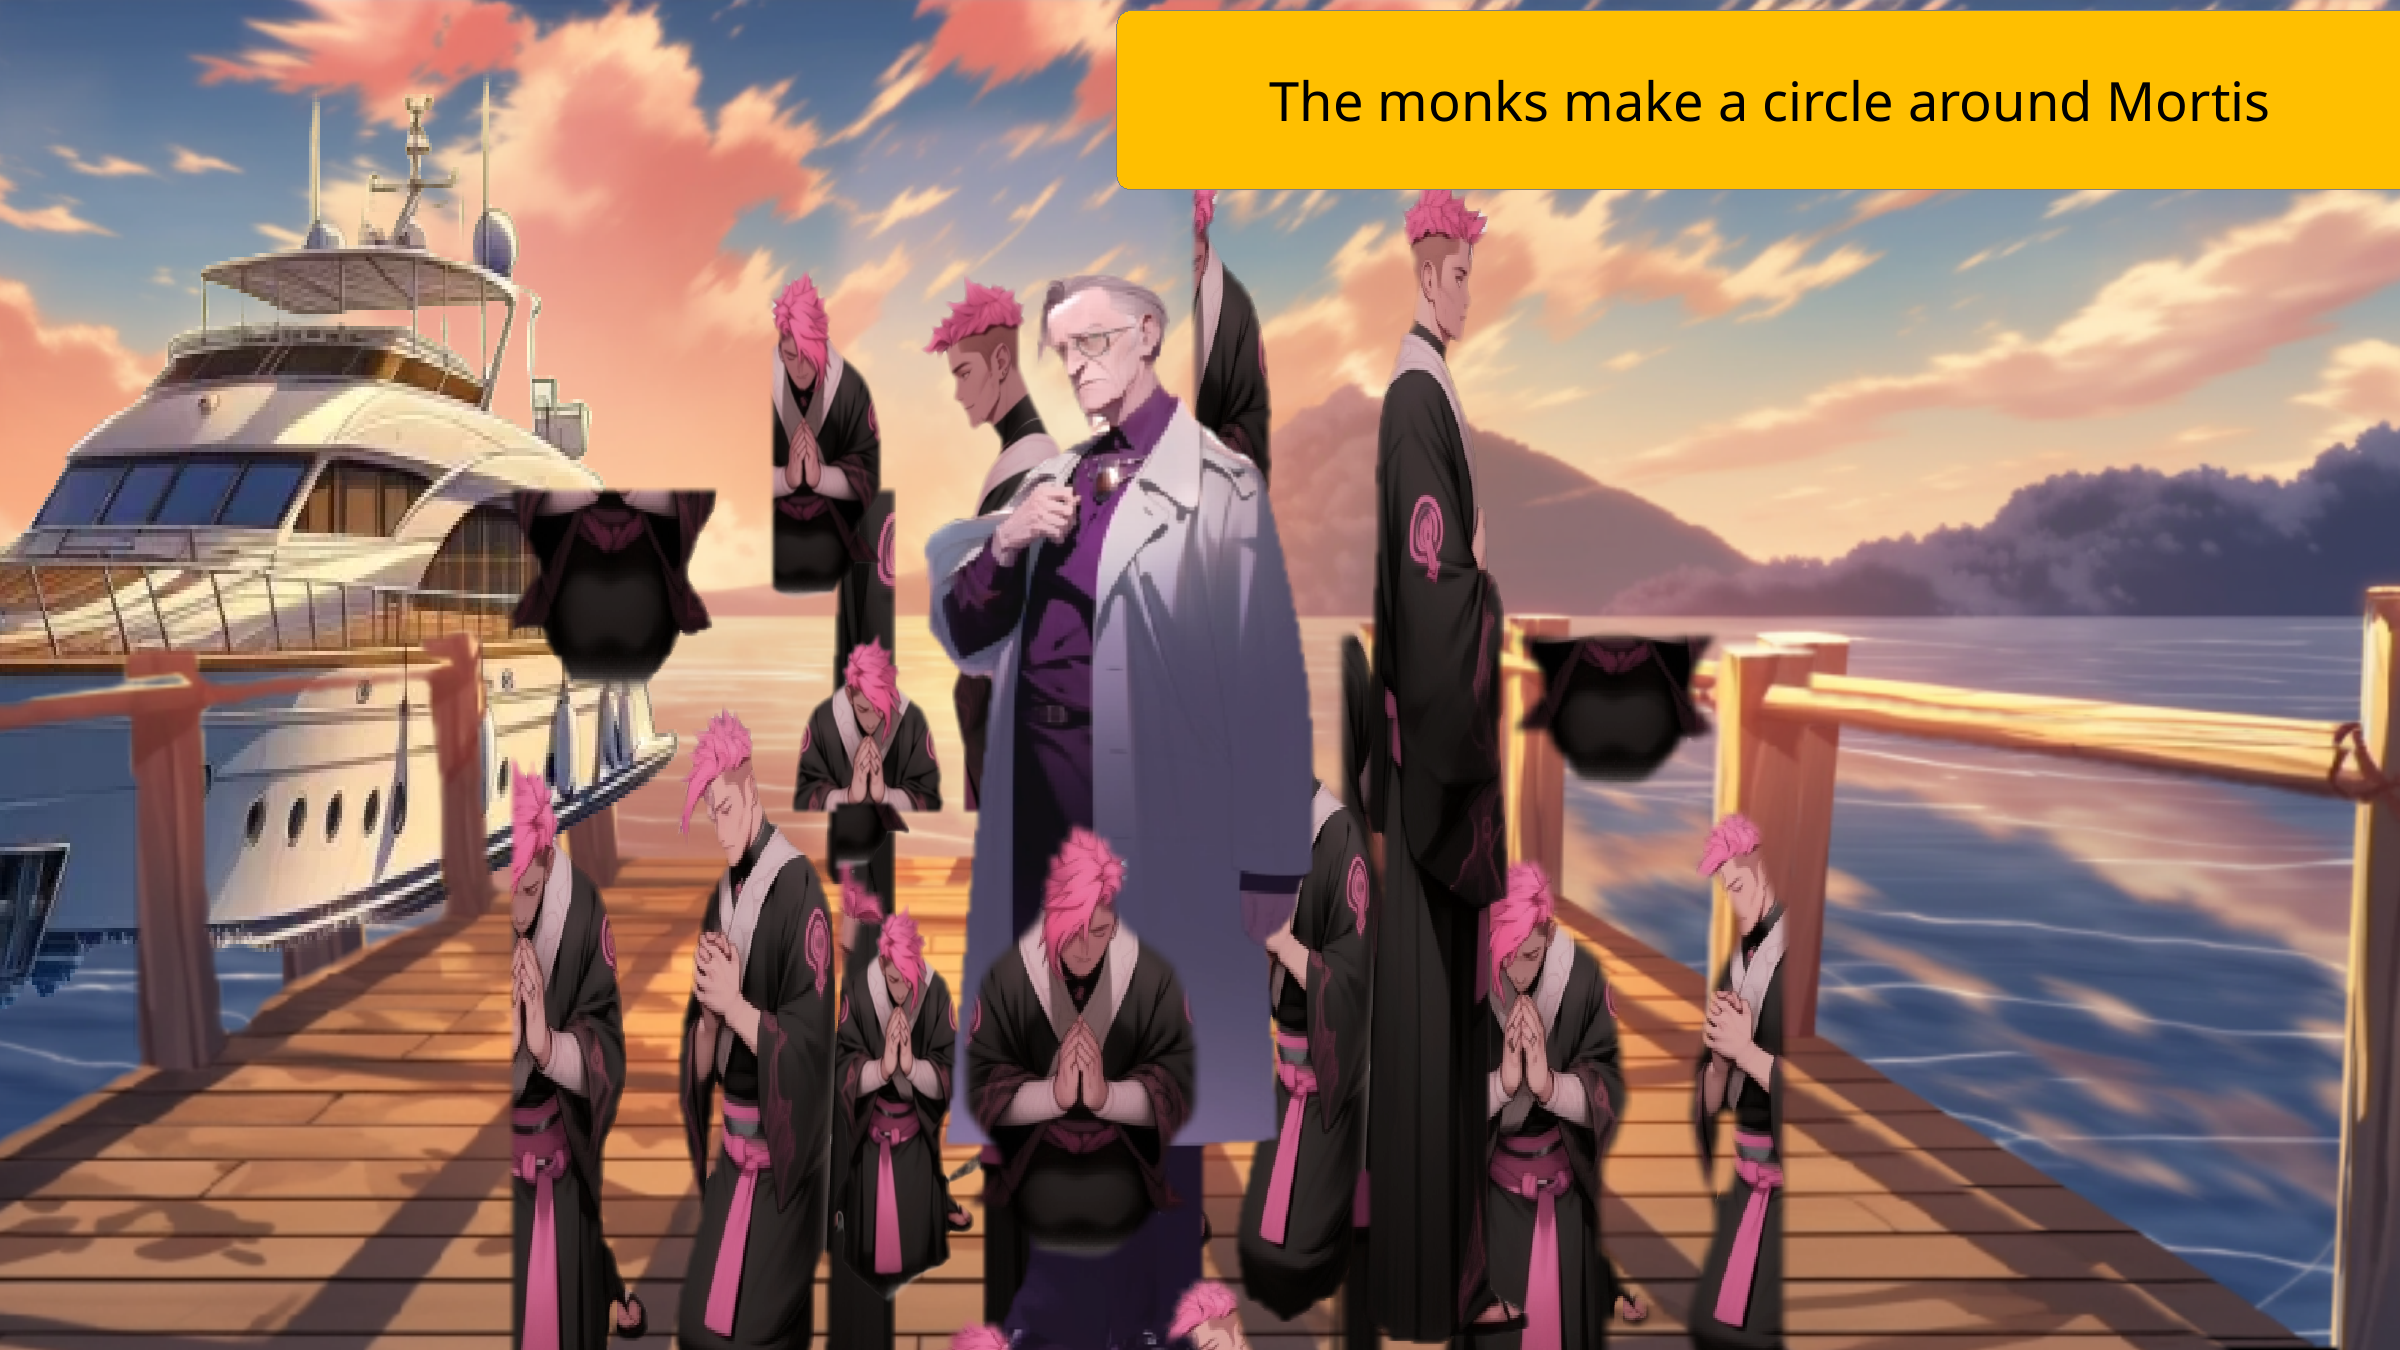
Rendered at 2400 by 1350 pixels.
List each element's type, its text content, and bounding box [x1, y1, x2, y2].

text_box The monks make a circle around Mortis [1116, 10, 2400, 190]
picture [0, 0, 2400, 1350]
